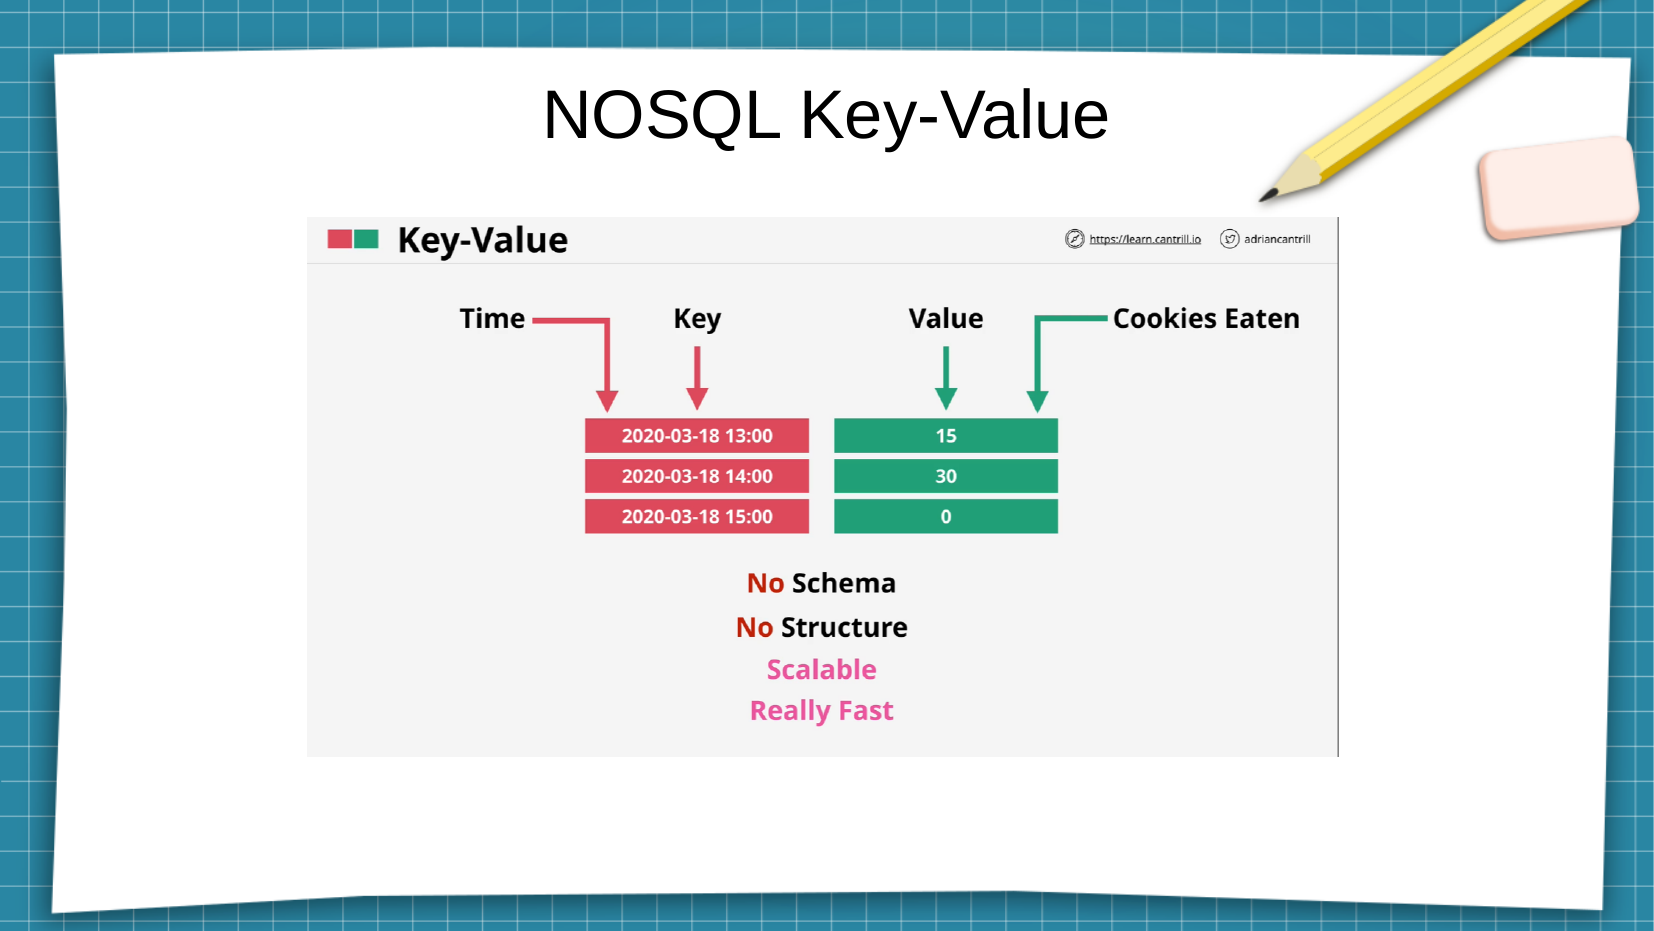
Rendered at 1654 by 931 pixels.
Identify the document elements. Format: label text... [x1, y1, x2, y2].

title NOSQL Key-Value [82, 37, 1571, 193]
picture [0, 0, 1654, 931]
